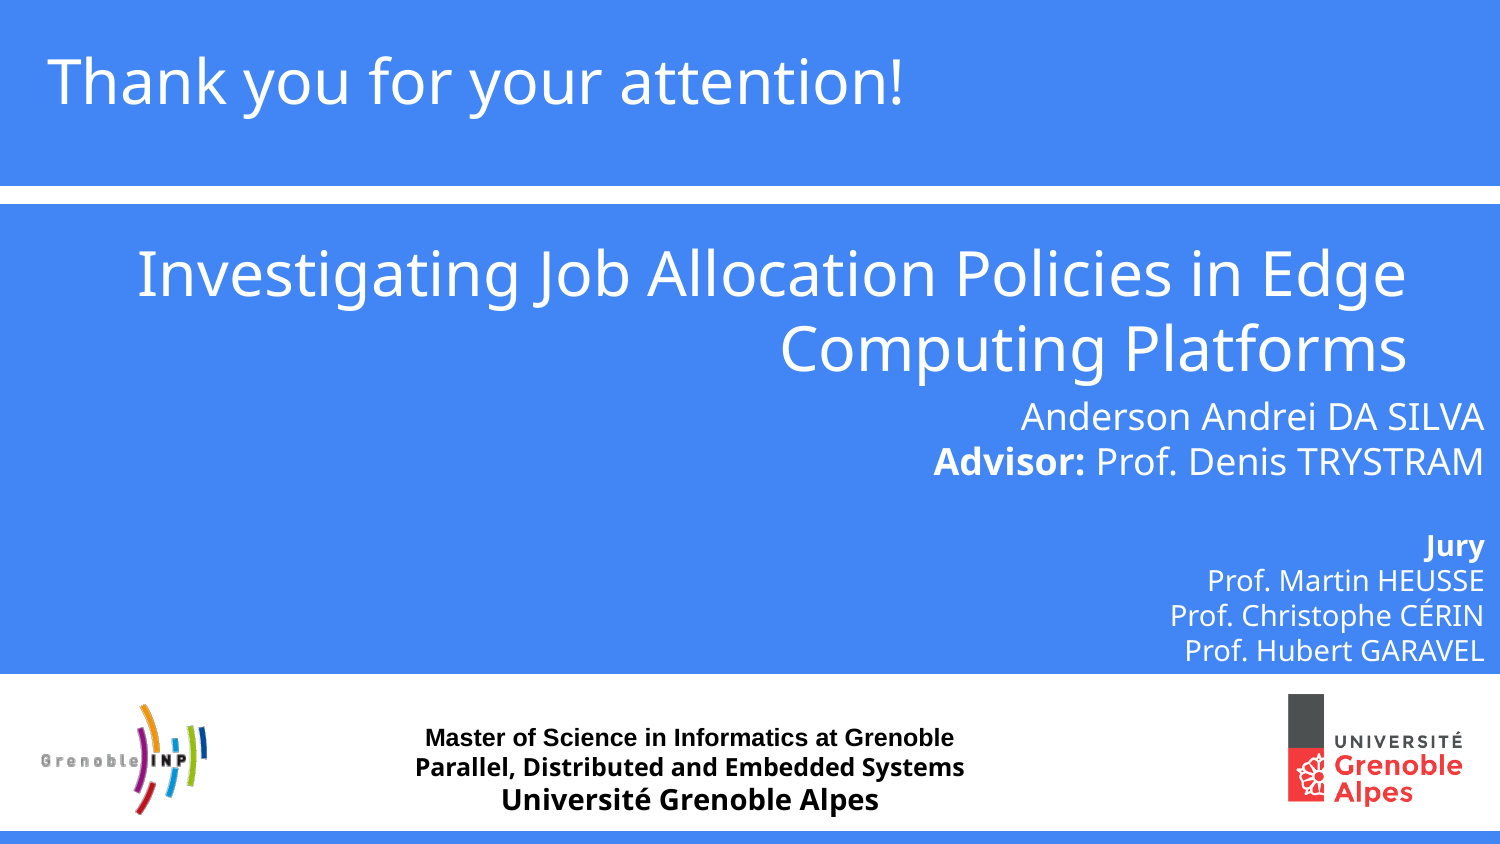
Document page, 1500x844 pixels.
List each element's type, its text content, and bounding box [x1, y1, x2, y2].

title Thank you for your attention! [32, 0, 1107, 163]
title Investigating Job Allocation Policies in Edge Computing Platforms [75, 226, 1425, 393]
text_box [0, 674, 1500, 844]
picture [24, 699, 215, 820]
title Master of Science in Informatics at Grenoble Parallel, Distributed and Embedded Systems Université Grenoble Alpes [387, 699, 993, 831]
picture [1288, 694, 1463, 807]
text_box Anderson Andrei DA SILVA Advisor: Prof. Denis TRYSTRAM Jury Prof. Martin HEUSSE Prof. Christophe CÉRIN Prof. Hubert GARAVEL [583, 377, 1500, 522]
slide_number <number> [1398, 782, 1489, 844]
text_box [0, 186, 1500, 204]
